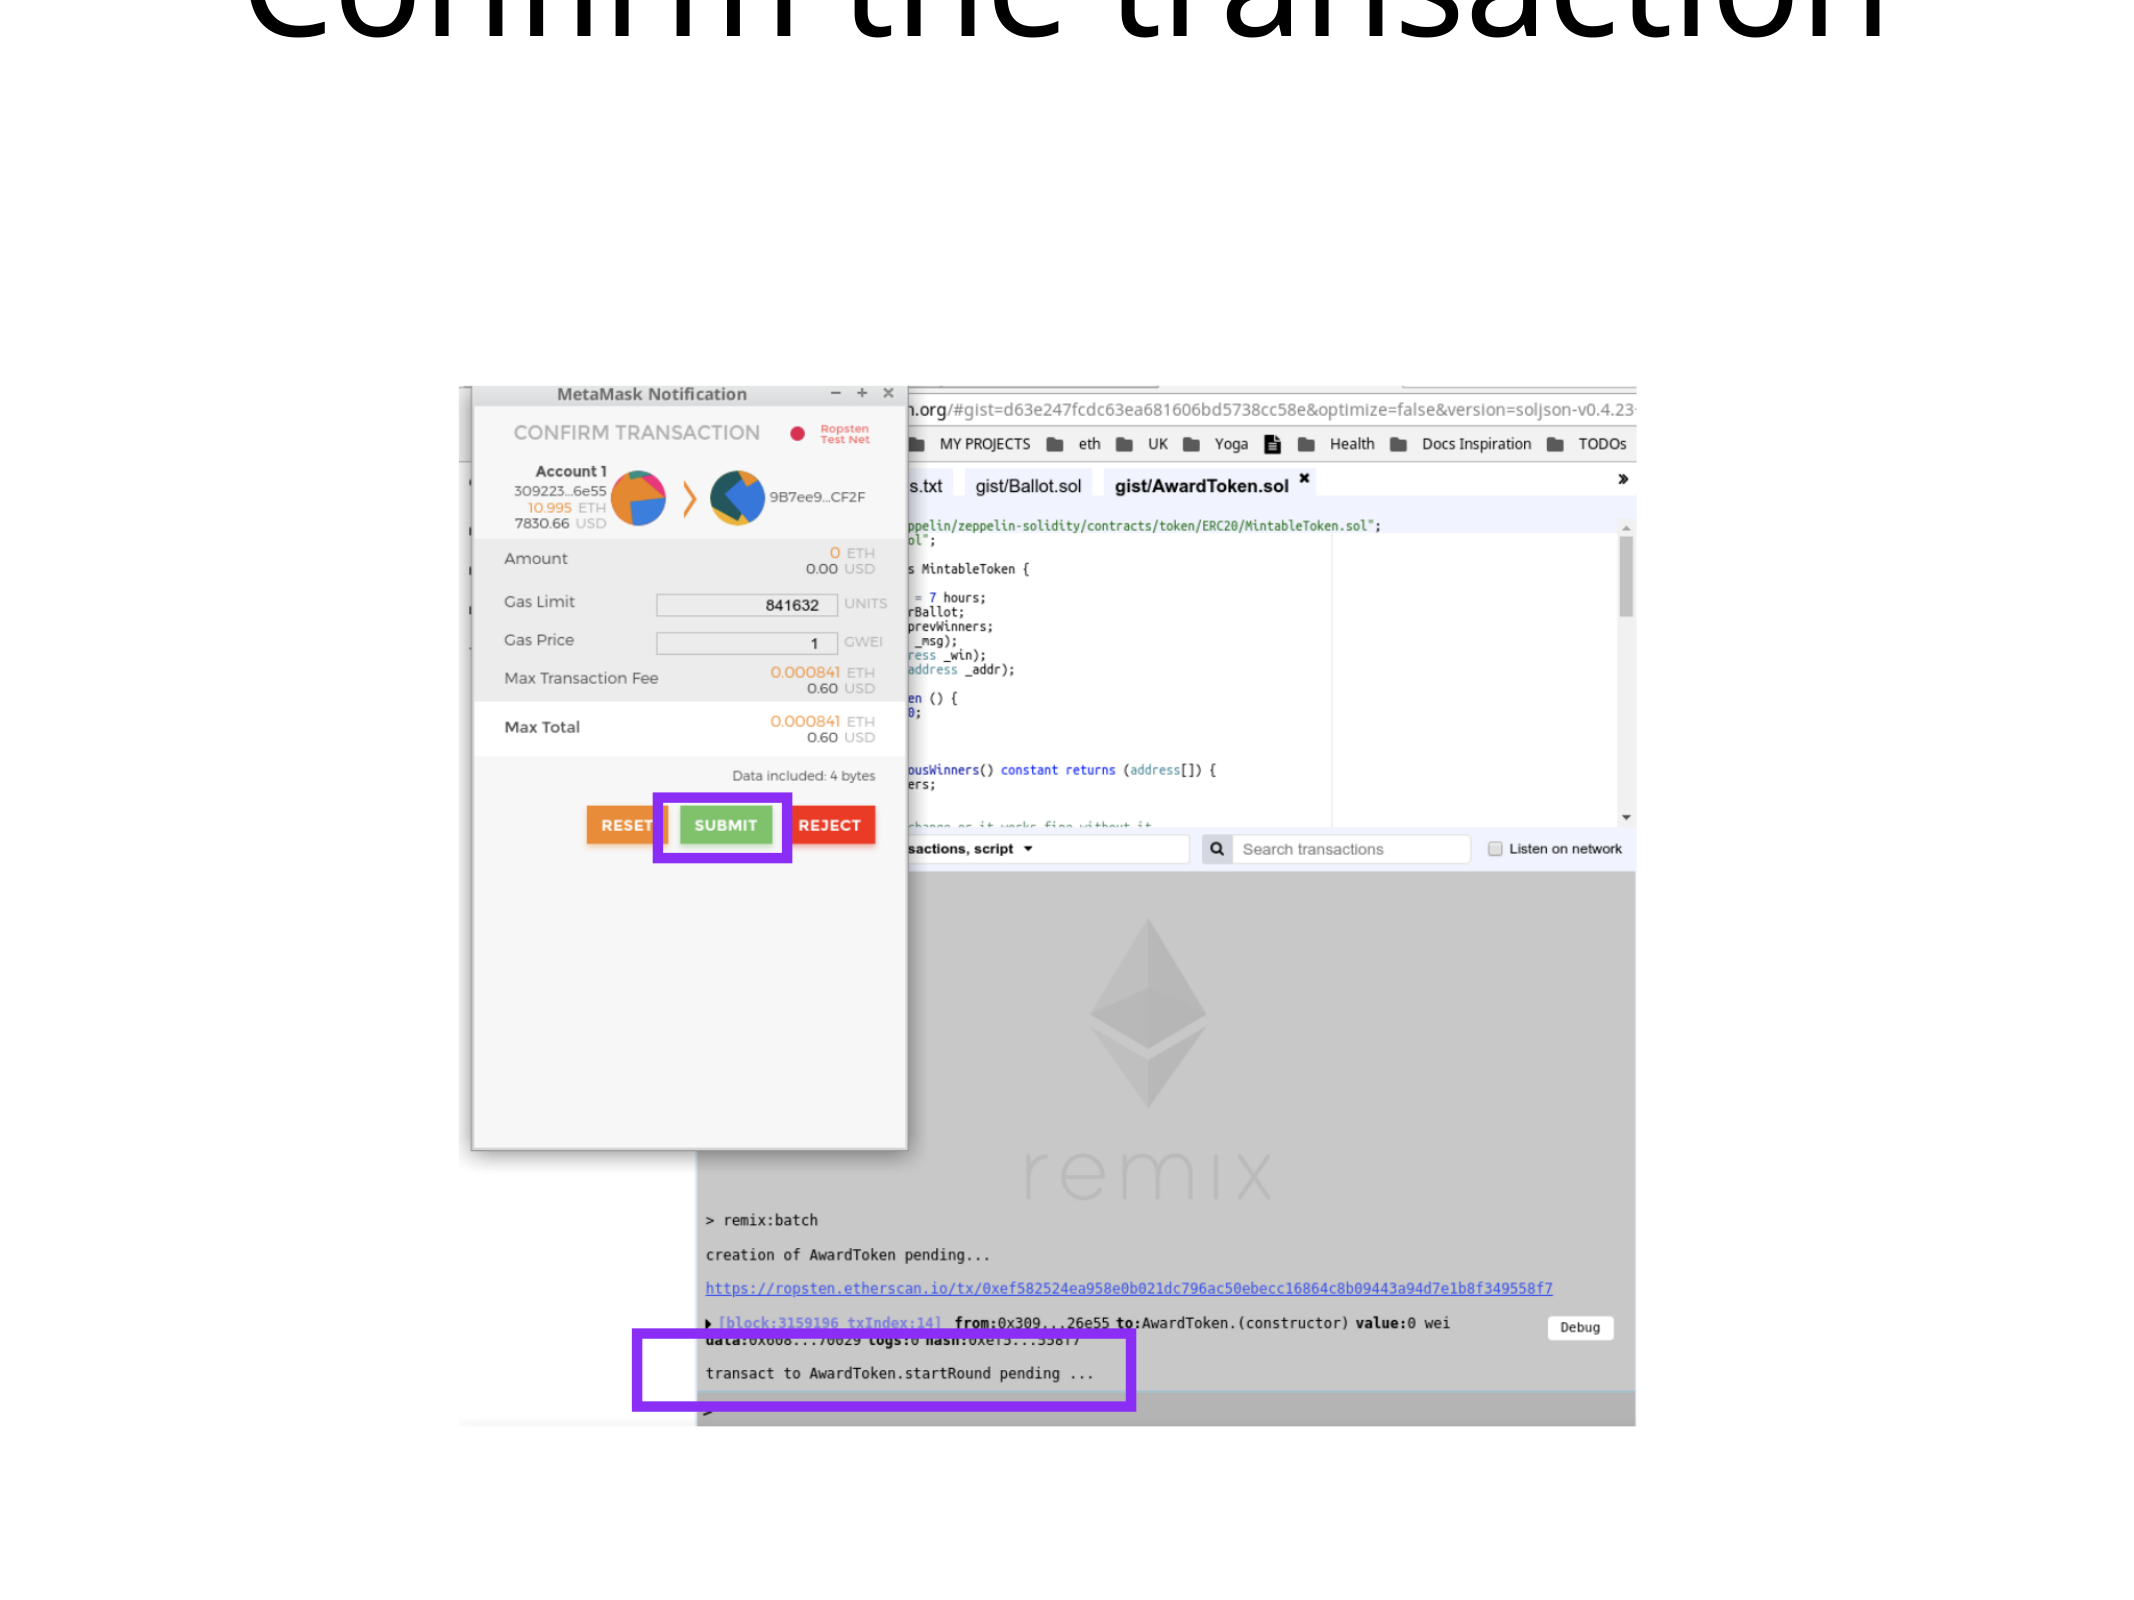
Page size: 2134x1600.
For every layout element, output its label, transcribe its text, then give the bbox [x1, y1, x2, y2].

picture [388, 342, 1745, 1466]
title Confirm the transaction [69, 0, 2064, 423]
